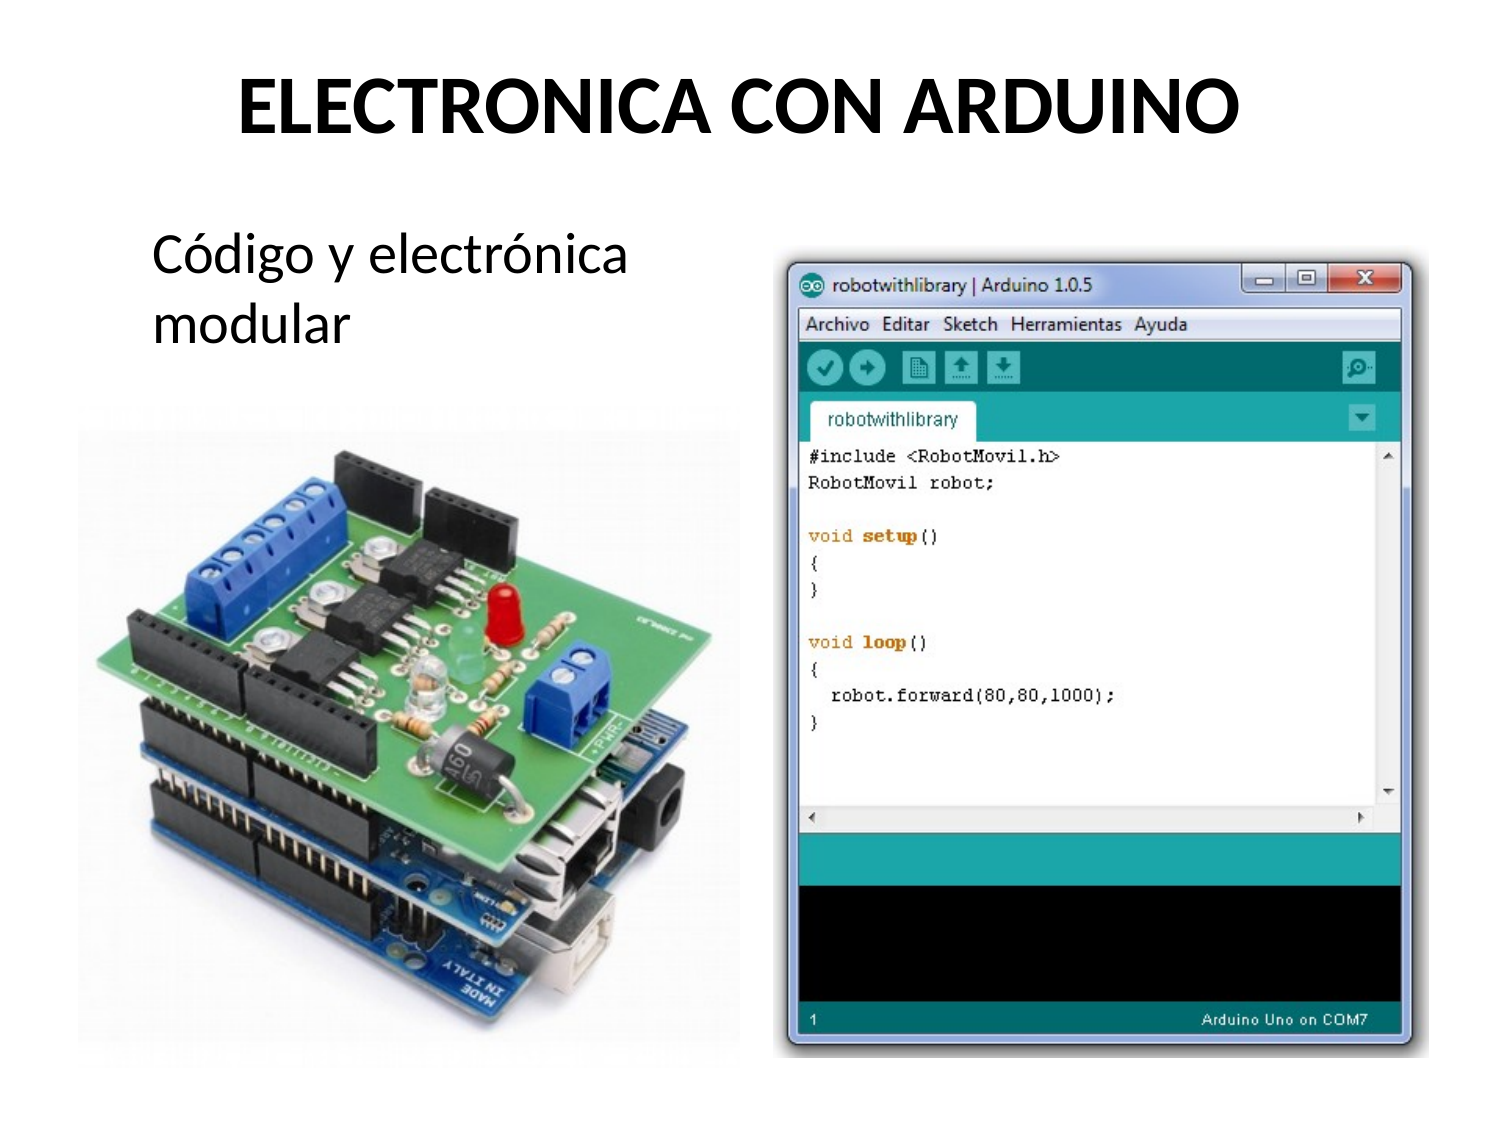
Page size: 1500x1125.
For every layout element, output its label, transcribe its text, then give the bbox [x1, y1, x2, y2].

text_box Código y electrónica modular [137, 208, 681, 365]
picture [78, 406, 740, 1068]
picture [773, 245, 1429, 1058]
text_box ELECTRONICA CON ARDUINO [126, 42, 1354, 177]
